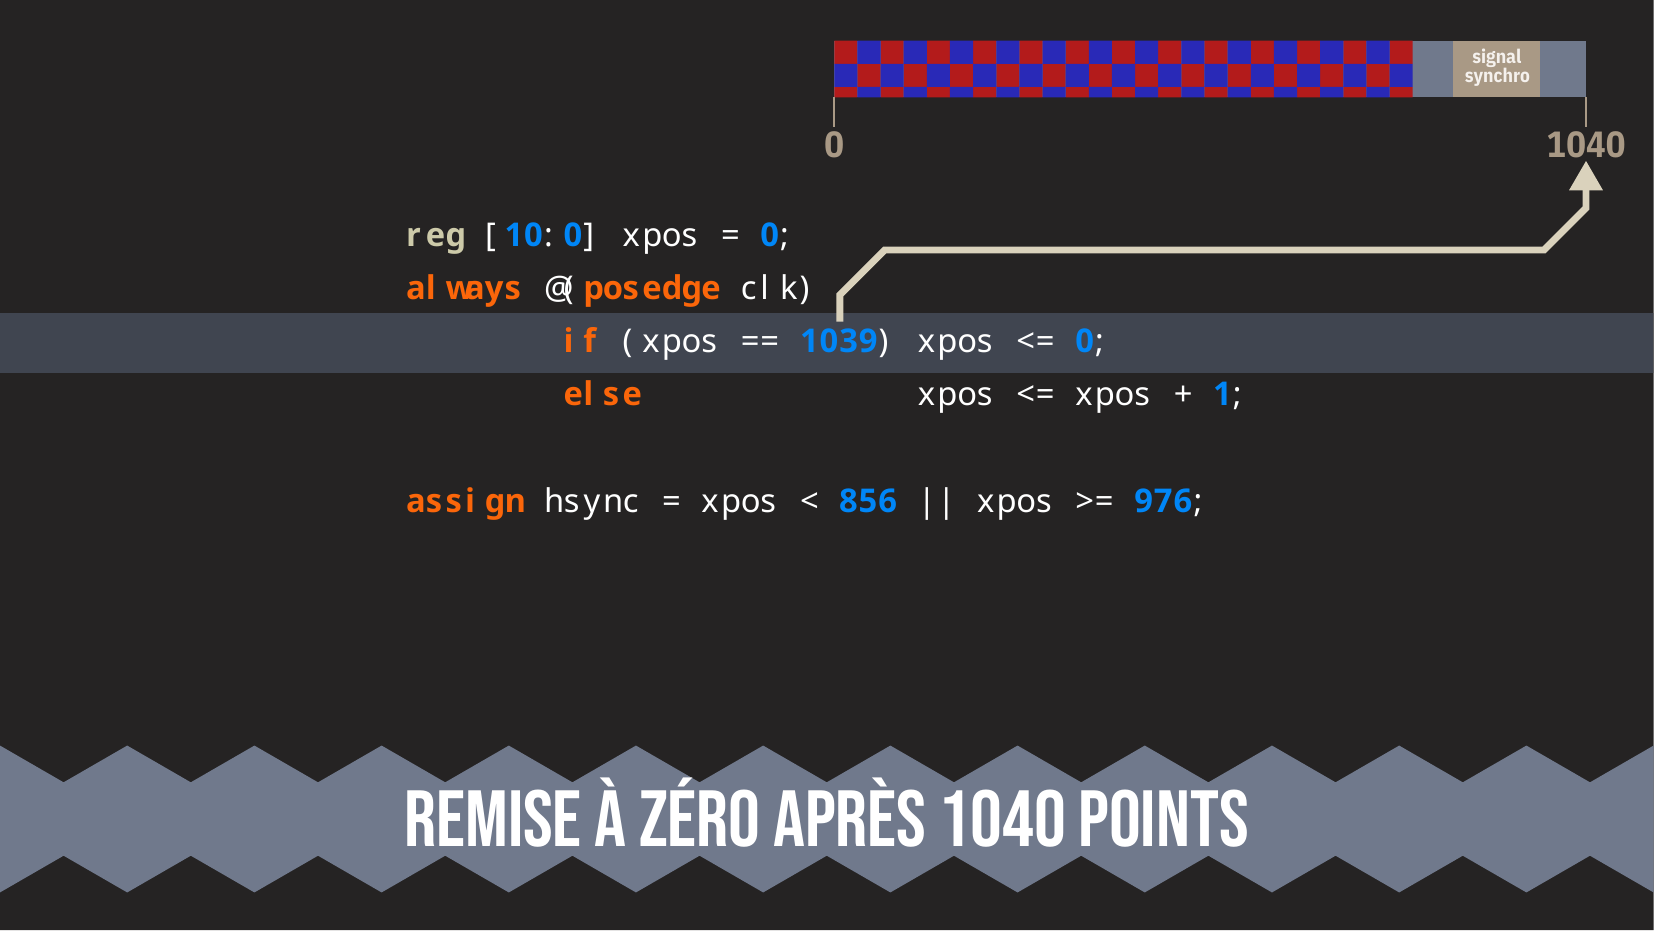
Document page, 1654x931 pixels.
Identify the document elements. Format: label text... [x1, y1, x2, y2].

title Remise à zéro après 1040 points [54, 768, 1600, 877]
picture [0, 0, 1654, 741]
